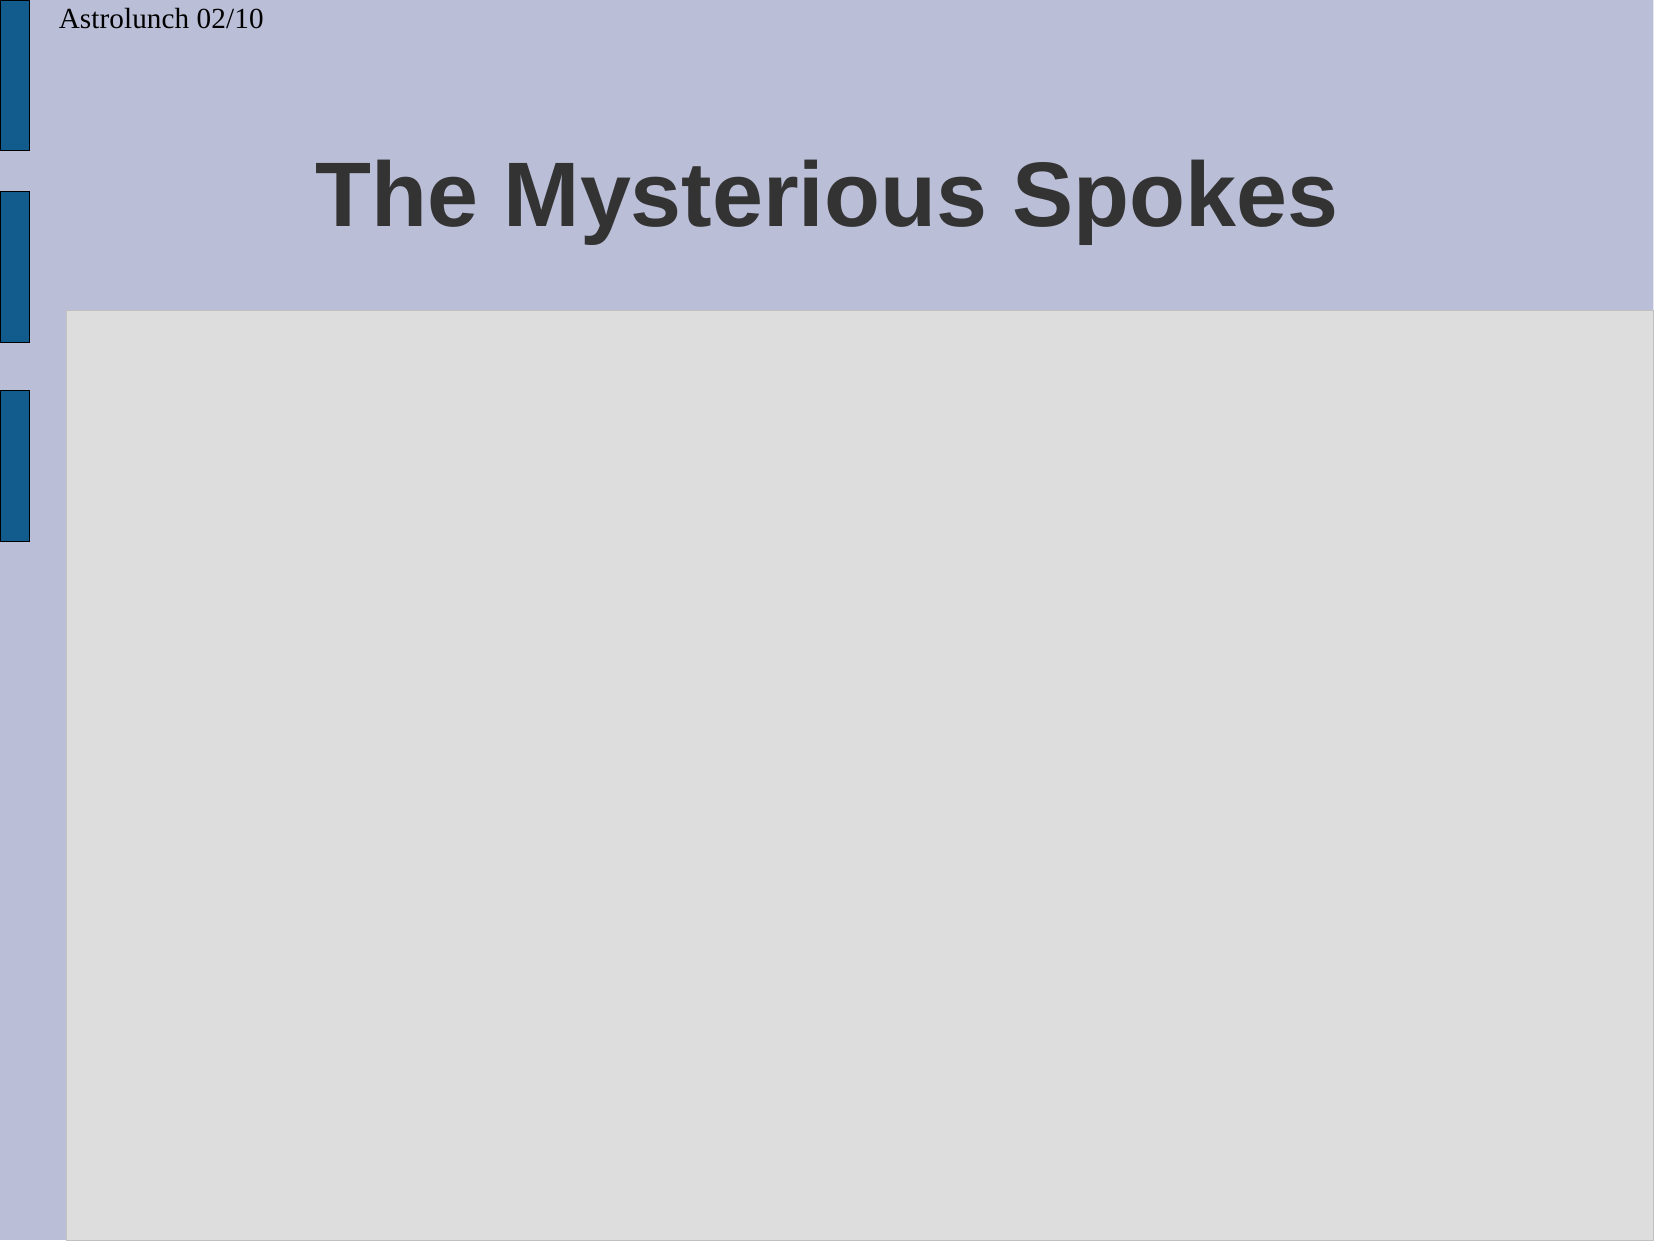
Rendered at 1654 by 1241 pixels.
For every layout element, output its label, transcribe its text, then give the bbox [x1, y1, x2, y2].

title The Mysterious Spokes [121, 91, 1534, 299]
